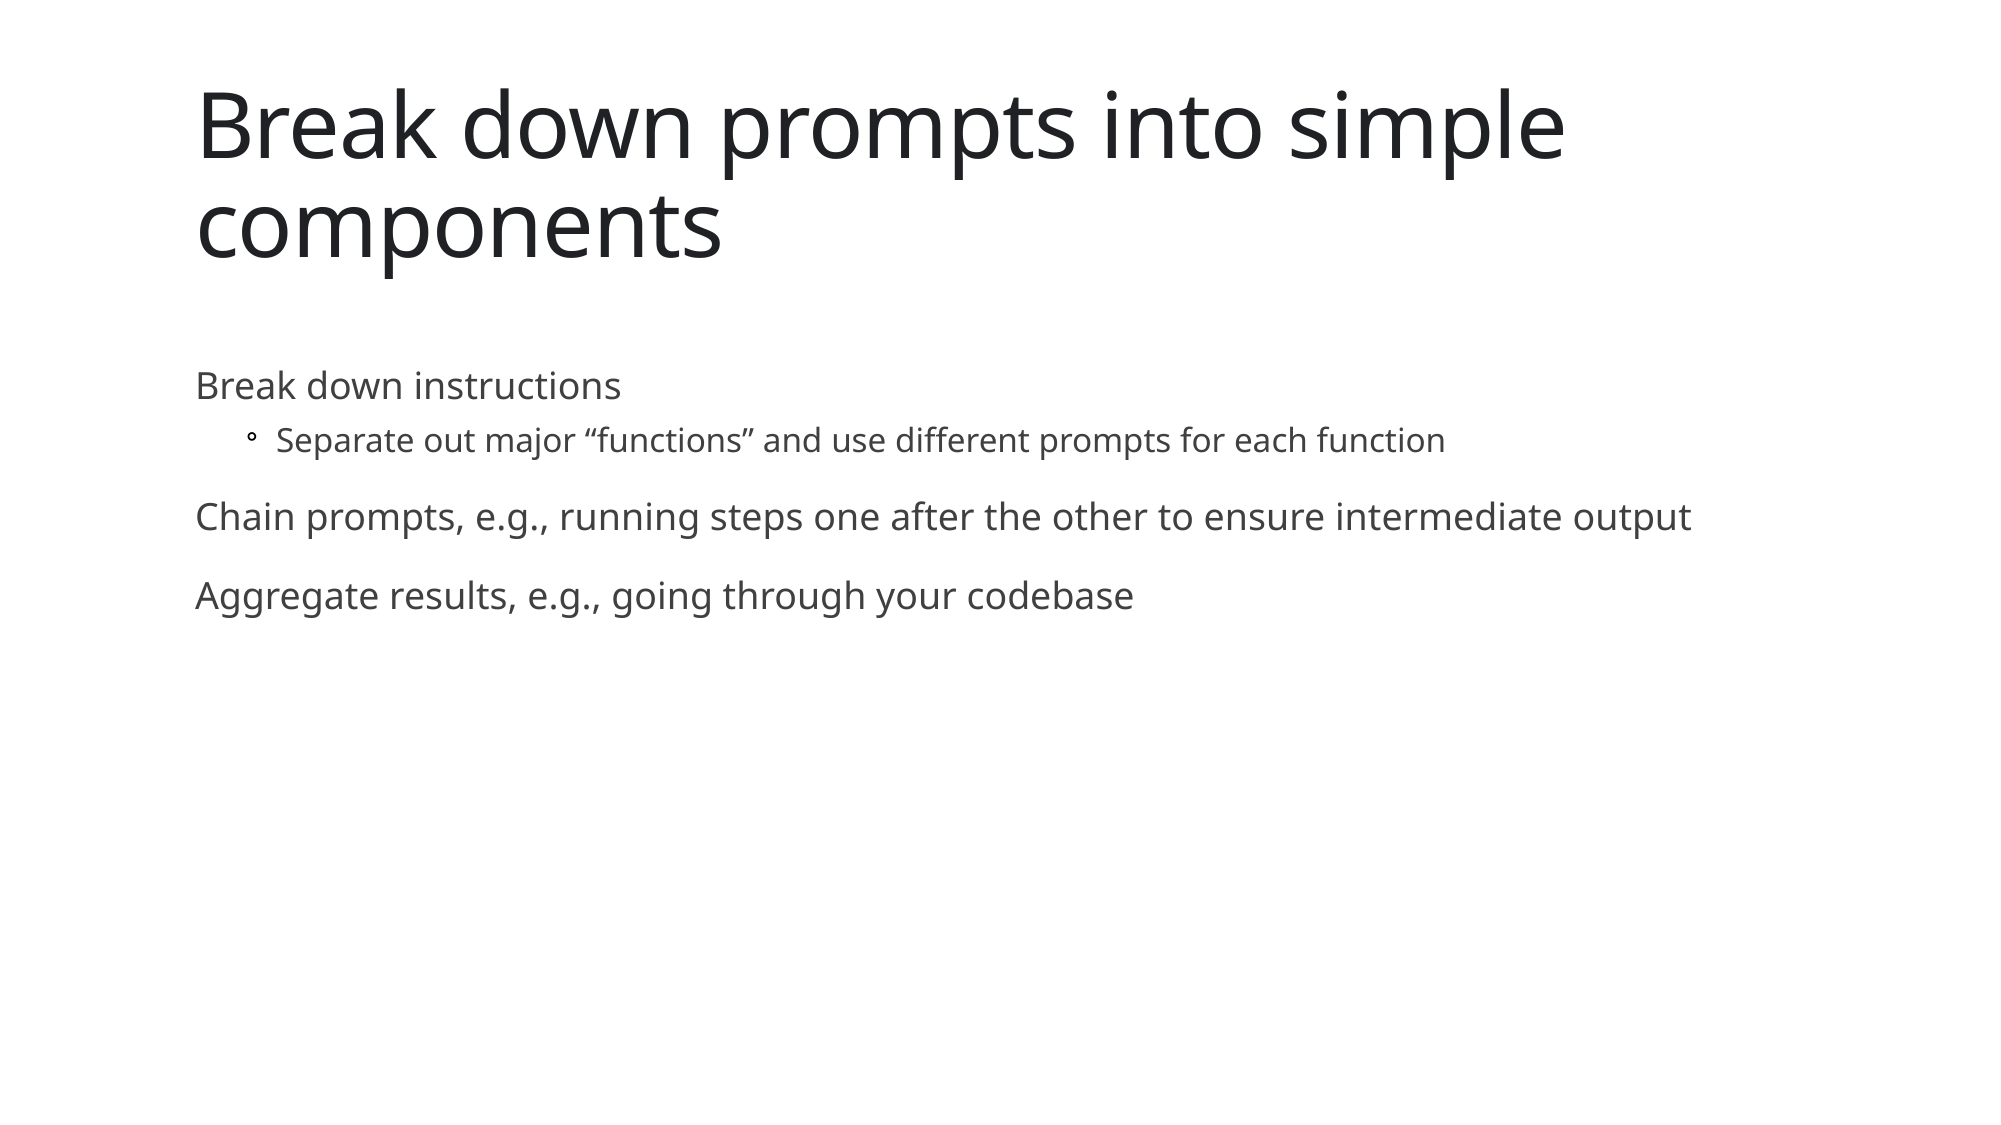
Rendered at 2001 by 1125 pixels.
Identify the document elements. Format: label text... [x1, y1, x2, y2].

list Break down instructions Separate out major “functions” and use different prompts for each function Chain prompts, e.g., running steps one after the other to ensure intermediate output Aggregate results, e.g., going through your codebase [180, 345, 1831, 963]
title Break down prompts into simple components [180, 47, 1831, 286]
